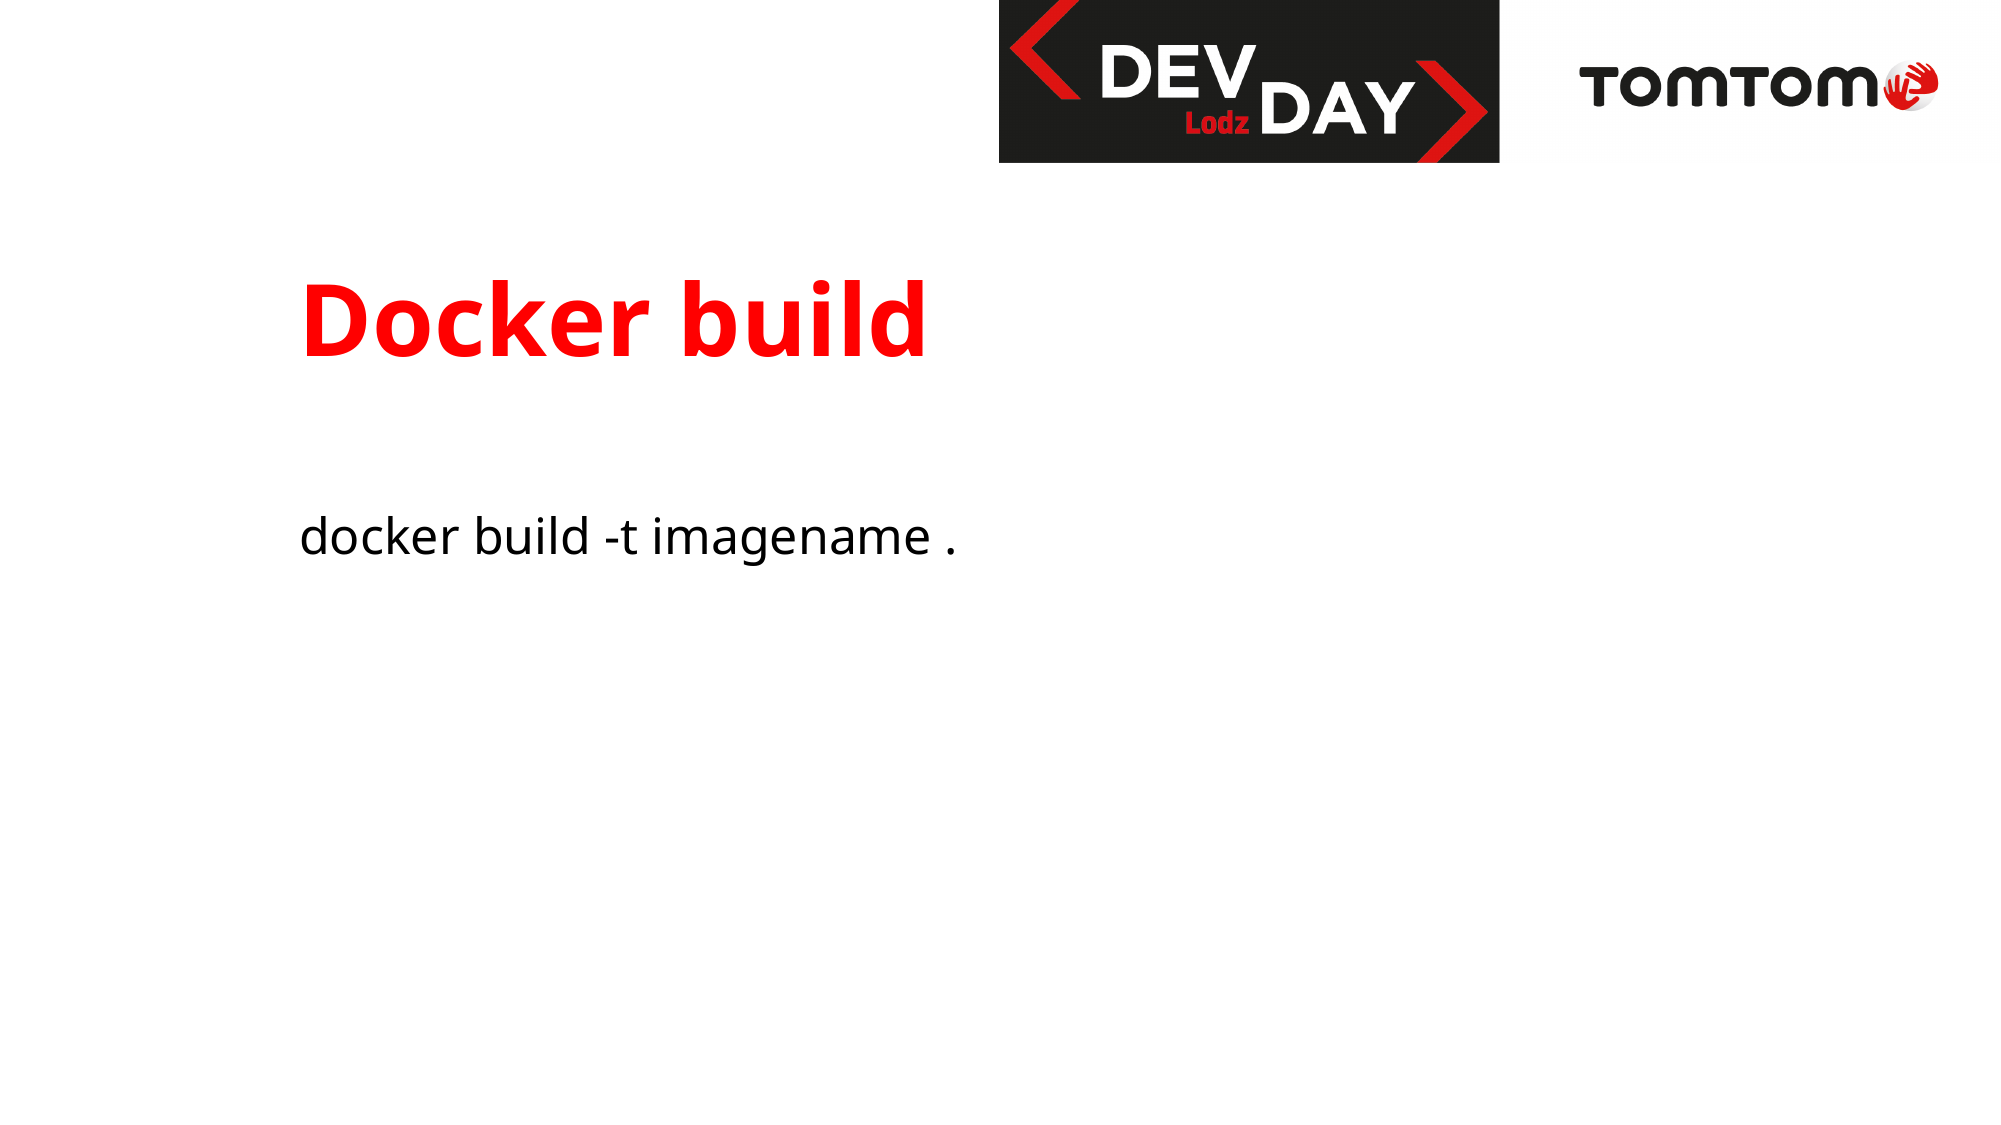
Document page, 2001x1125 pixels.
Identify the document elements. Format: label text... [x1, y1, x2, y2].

text_box docker build -t imagename . [284, 437, 1718, 572]
text_box Docker build [283, 249, 1717, 385]
picture [999, 0, 2000, 164]
